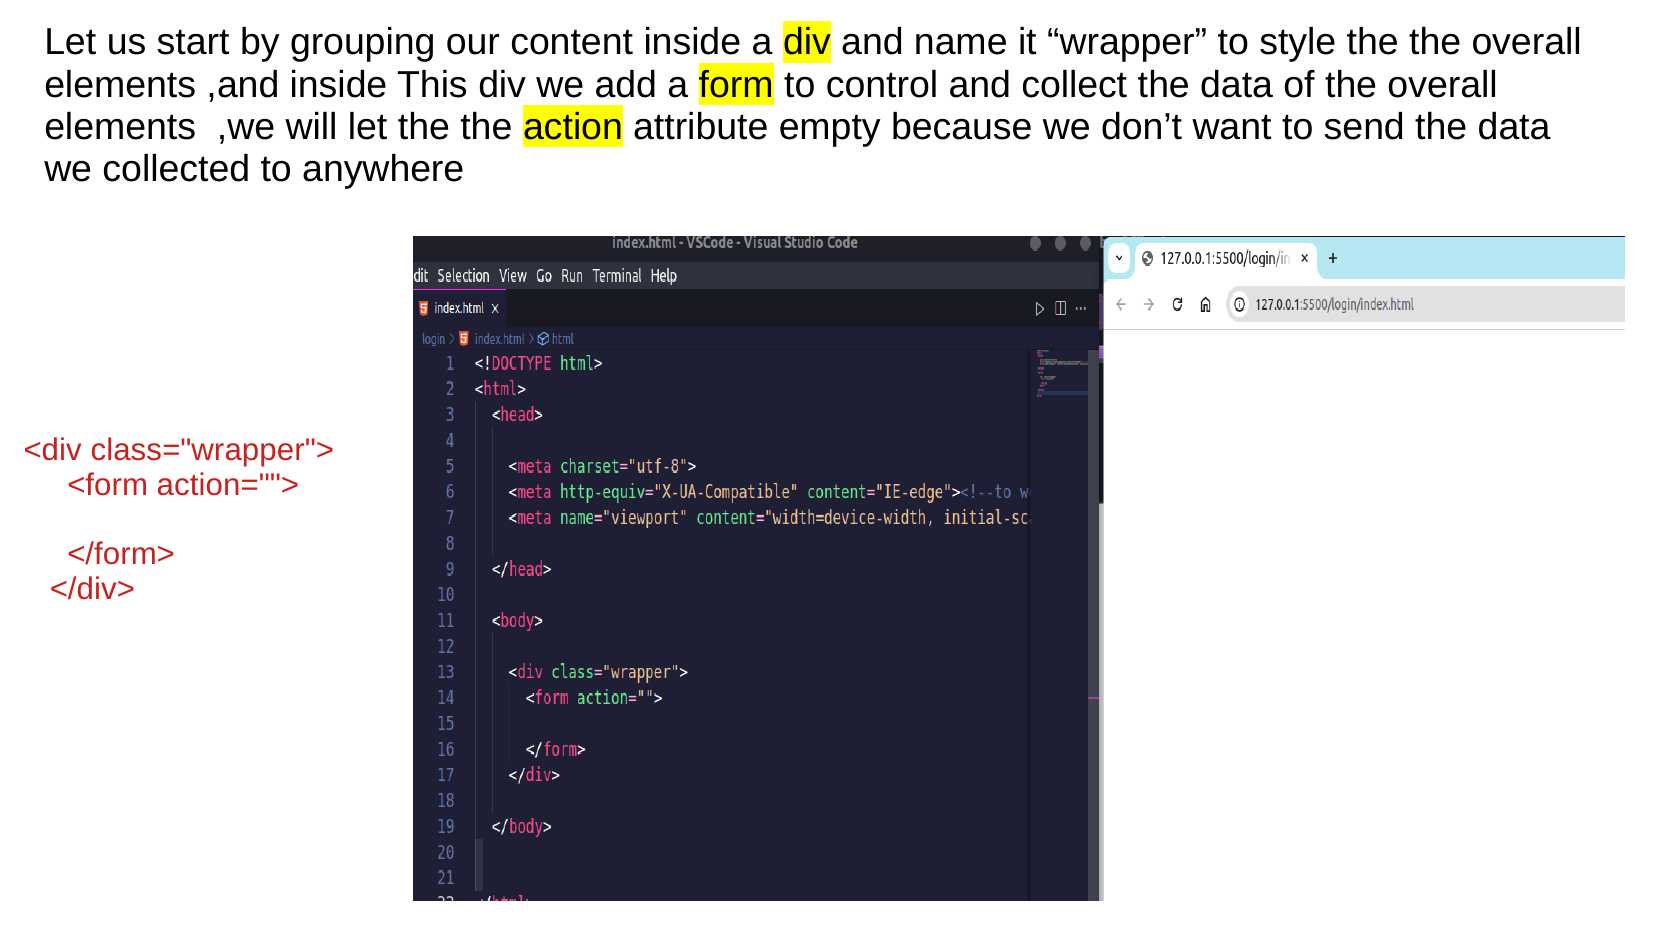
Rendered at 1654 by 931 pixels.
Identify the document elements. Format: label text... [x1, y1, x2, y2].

text_box Let us start by grouping our content inside a div and name it “wrapper” to style the the overall elements ,and inside This div we add a form to control and collect the data of the overall elements ,we will let the the action attribute empty because we don’t want to send the data we collected to anywhere [29, 13, 1612, 197]
picture [413, 236, 1625, 901]
text_box <div class="wrapper"> <form action=""> </form> </div> [0, 424, 413, 650]
